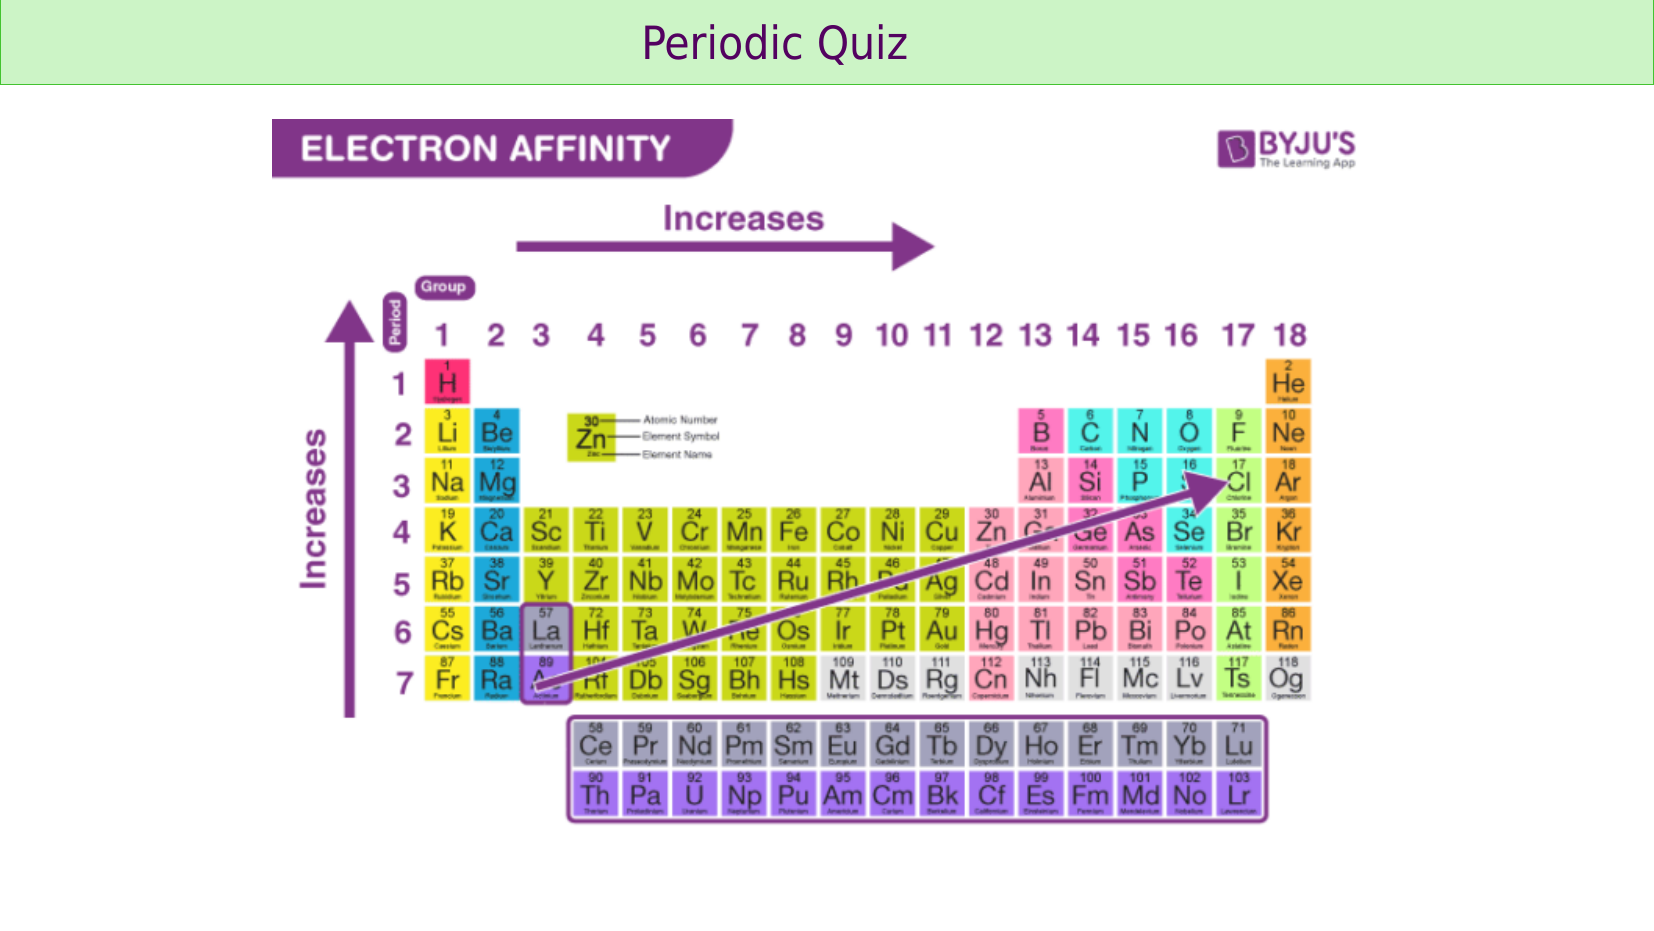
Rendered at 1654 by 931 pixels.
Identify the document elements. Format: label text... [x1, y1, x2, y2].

text_box Periodic Quiz [626, 9, 937, 78]
text_box [0, 0, 1654, 85]
picture [272, 119, 1367, 851]
